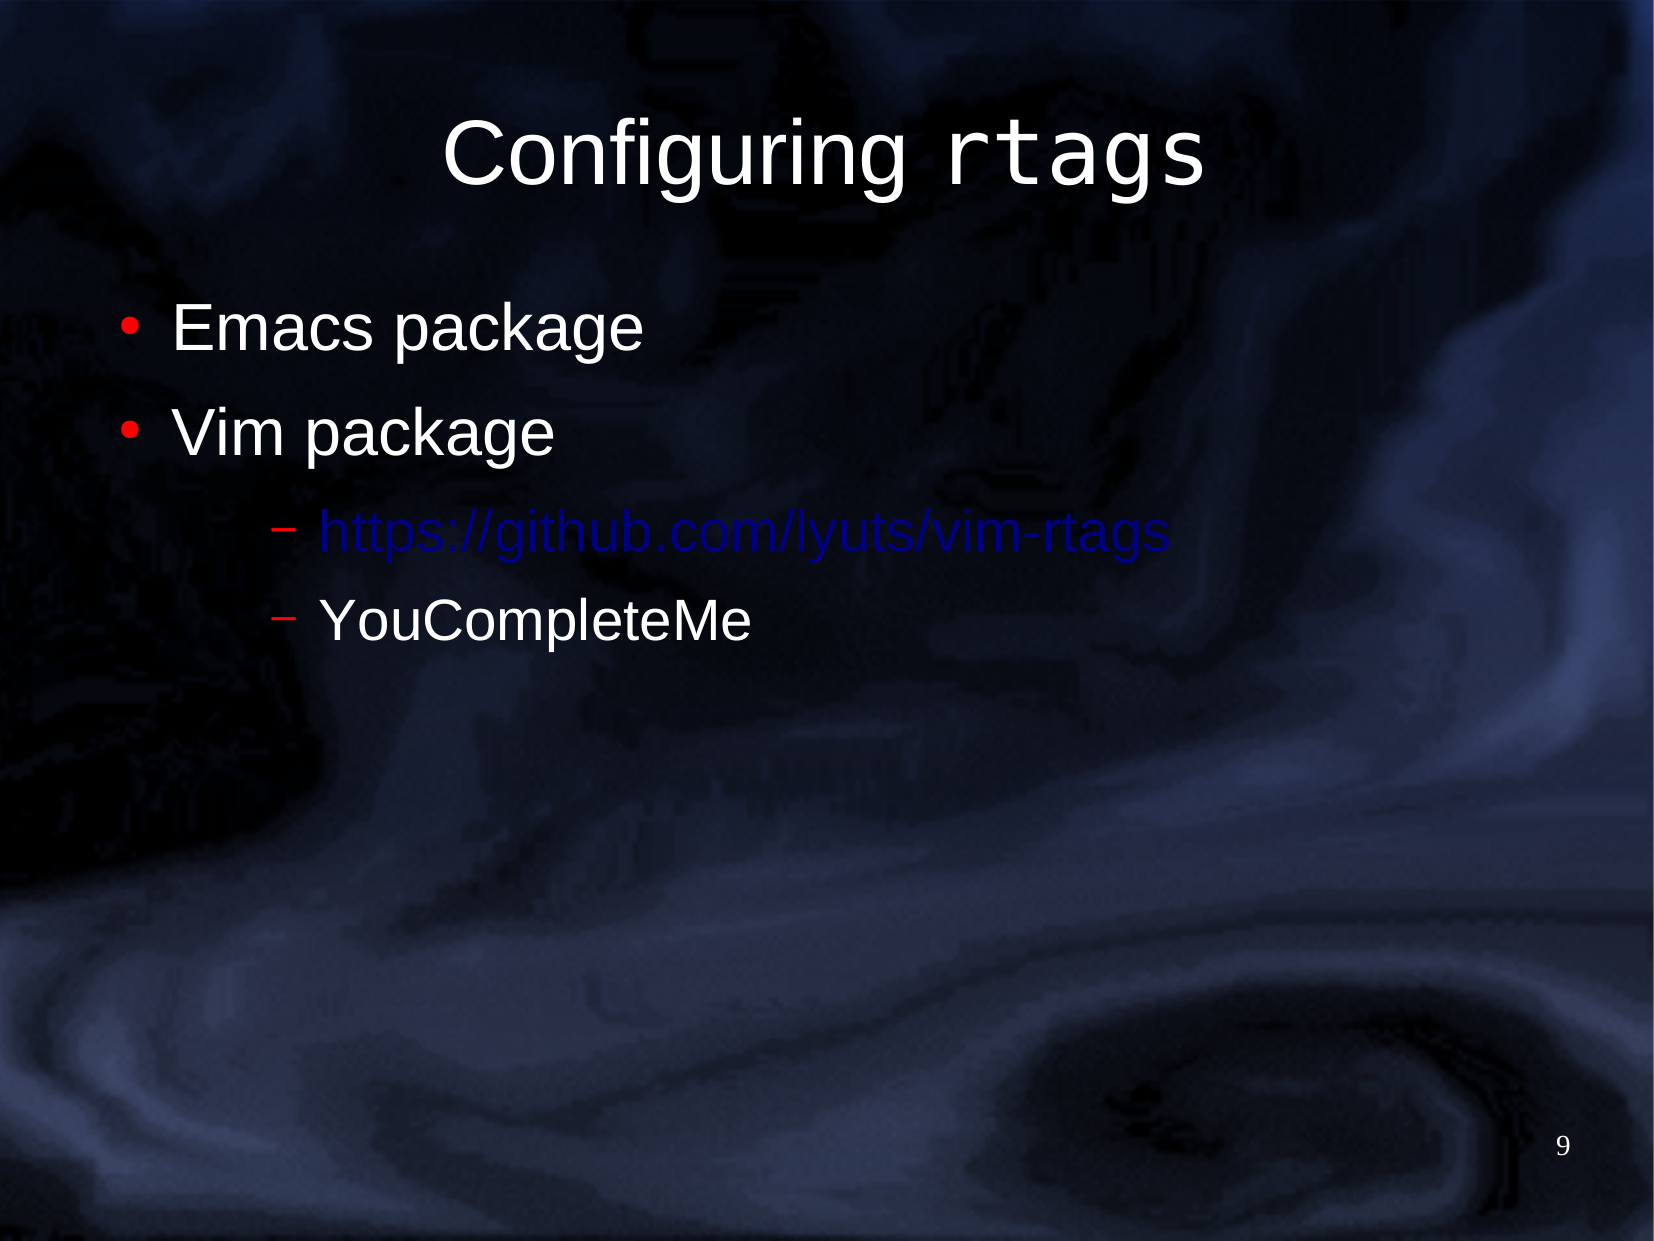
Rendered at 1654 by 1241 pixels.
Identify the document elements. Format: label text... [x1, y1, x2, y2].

picture [0, 0, 1654, 1241]
title Configuring rtags [82, 49, 1571, 257]
list Emacs package Vim package https://github.com/lyuts/vim-rtags YouCompleteMe [82, 290, 1571, 1010]
